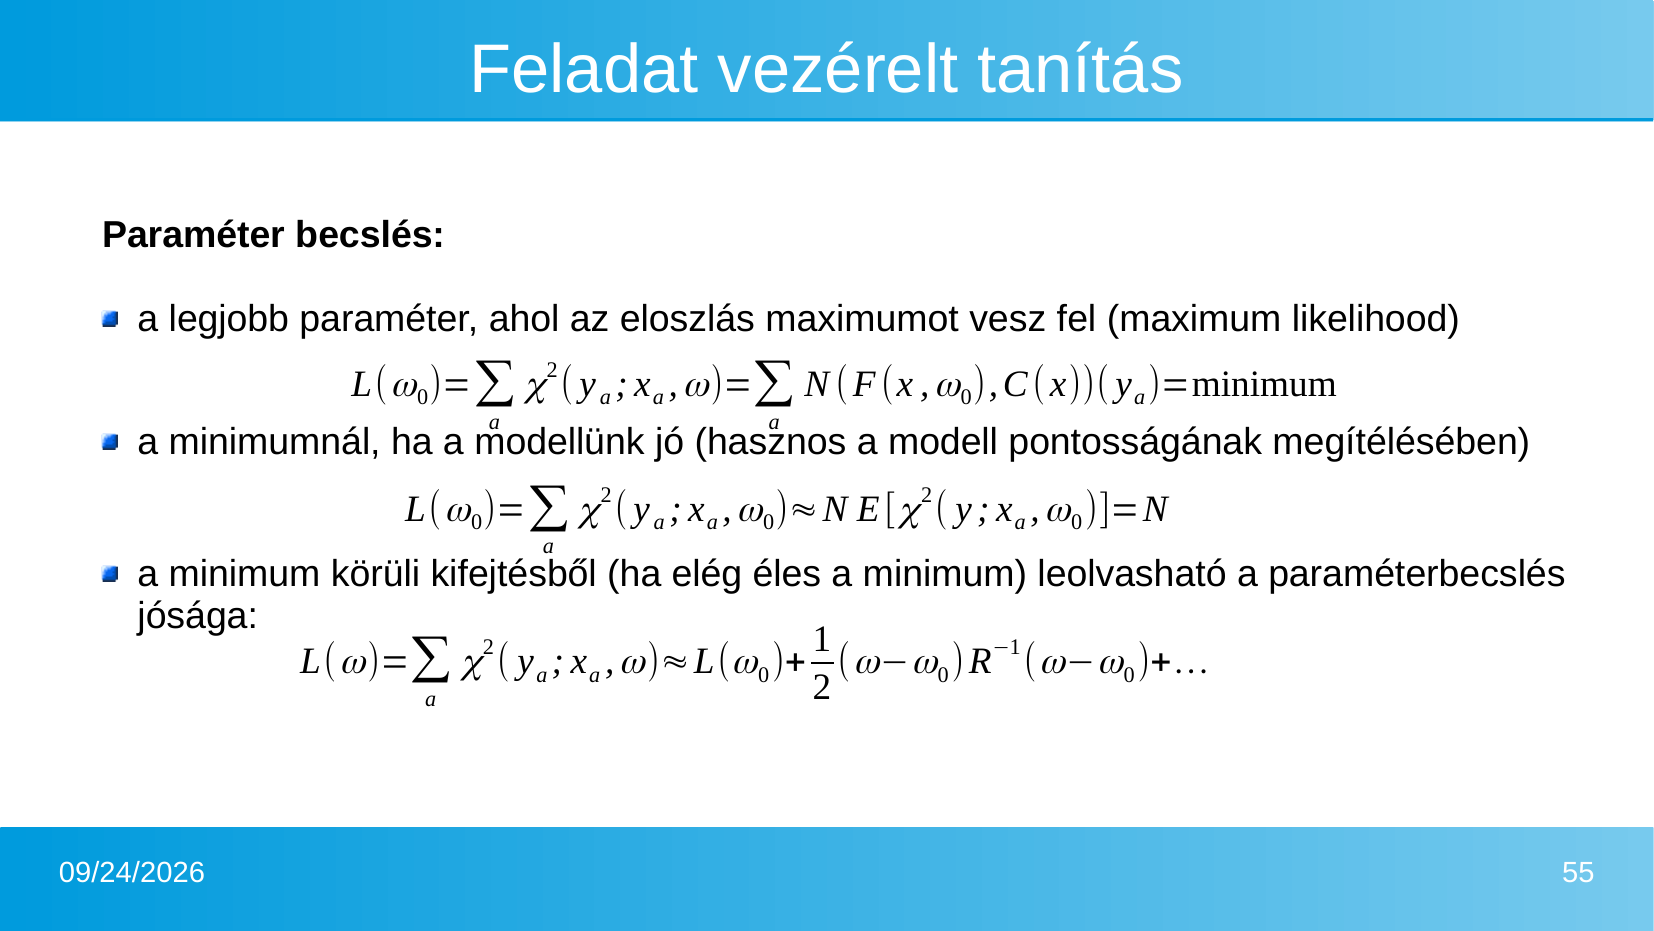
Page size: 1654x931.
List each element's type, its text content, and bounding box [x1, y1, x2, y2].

chart [292, 618, 1216, 712]
chart [397, 482, 1177, 559]
text_box Paraméter becslés: a legjobb paraméter, ahol az eloszlás maximumot vesz fel (maximum likelihood) a minimumnál, ha a modellünk jó (hasznos a modell pontosságának megítélésében) a minimum körüli kifejtésből (ha elég éles a minimum) leolvasható a paraméterbecslés jósága: [87, 205, 1592, 697]
title Feladat vezérelt tanítás [59, 29, 1595, 108]
chart [343, 357, 1346, 434]
